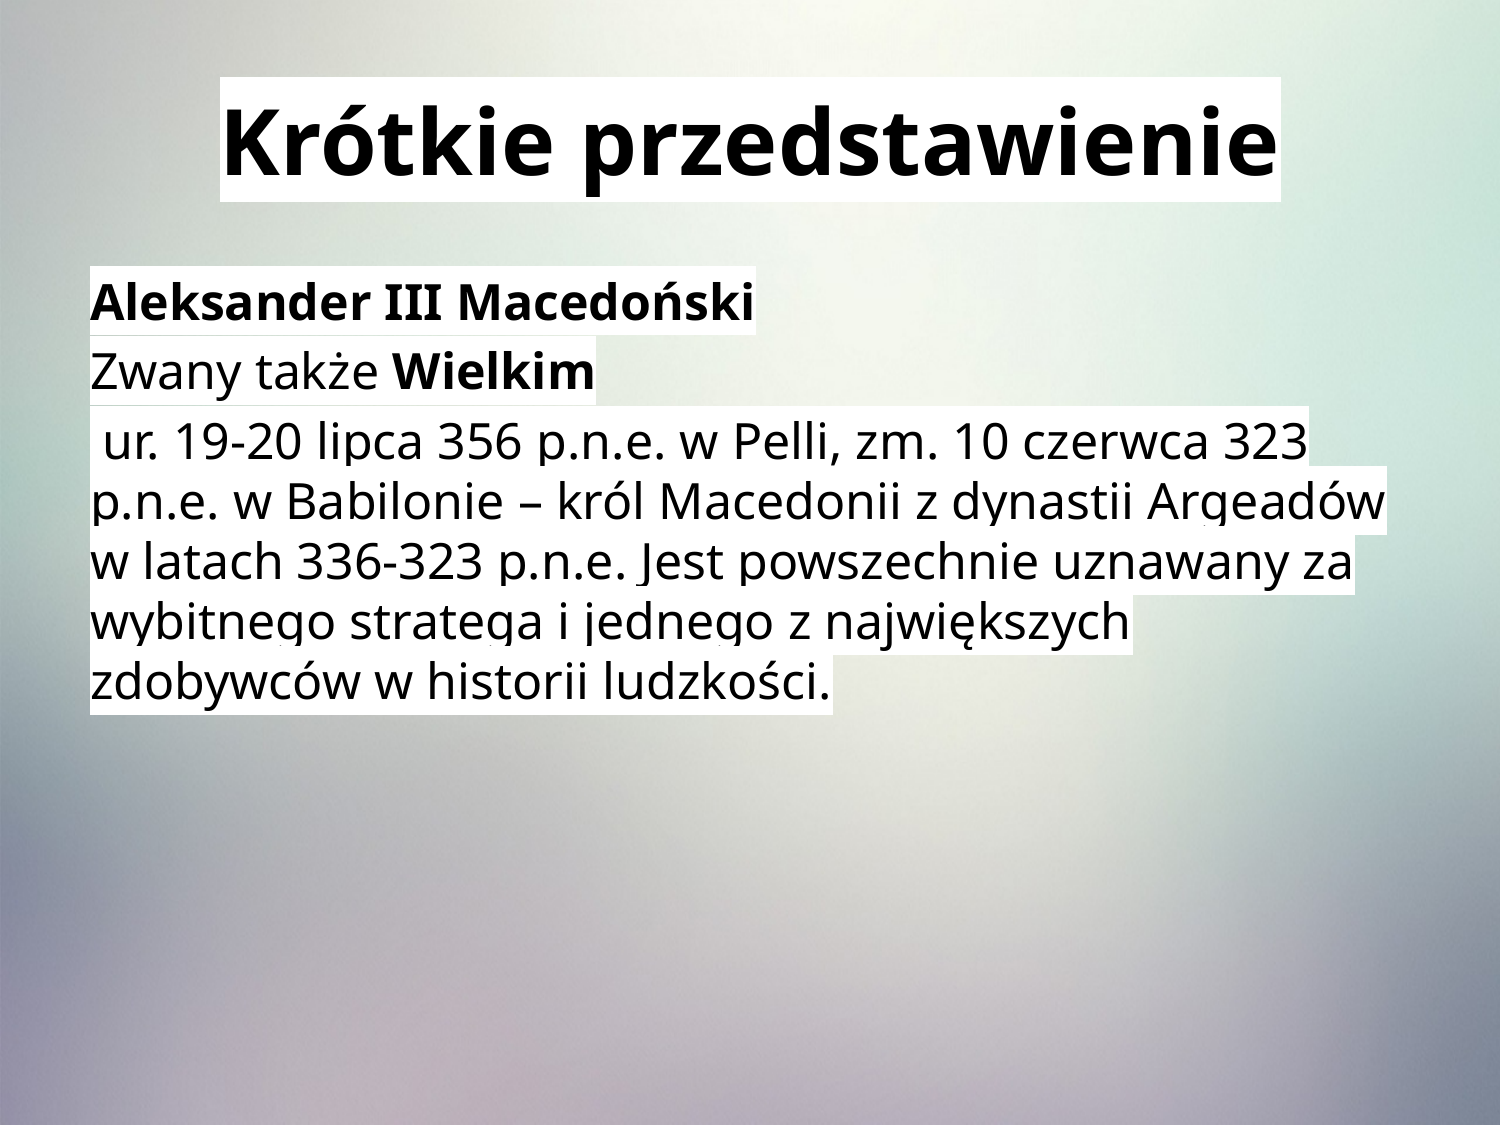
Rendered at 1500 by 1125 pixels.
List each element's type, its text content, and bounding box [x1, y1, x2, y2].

picture [0, 0, 1500, 1125]
list Aleksander III Macedoński Zwany także Wielkim ur. 19-20 lipca 356 p.n.e. w Pelli, zm. 10 czerwca 323 p.n.e. w Babilonie – król Macedonii z dynastii Argeadów w latach 336-323 p.n.e. Jest powszechnie uznawany za wybitnego stratega i jednego z największych zdobywców w historii ludzkości. [75, 262, 1425, 1005]
title Krótkie przedstawienie [75, 45, 1425, 233]
